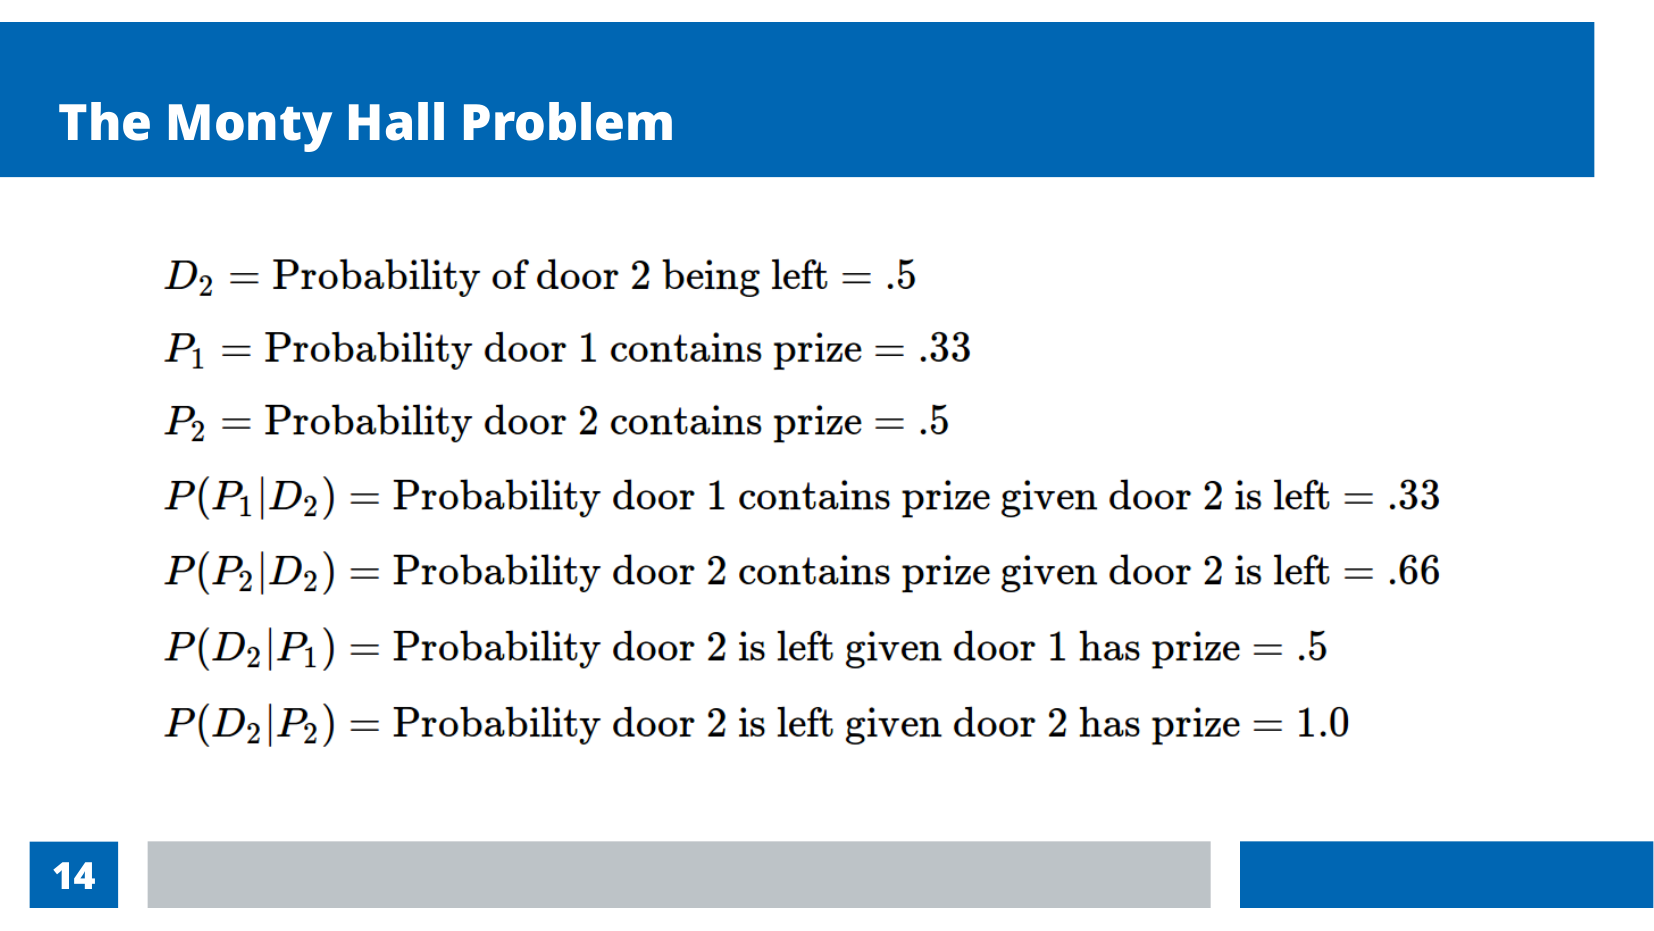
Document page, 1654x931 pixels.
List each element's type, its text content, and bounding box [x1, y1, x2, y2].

title The Monty Hall Problem [59, 44, 1595, 156]
picture [161, 247, 1456, 766]
